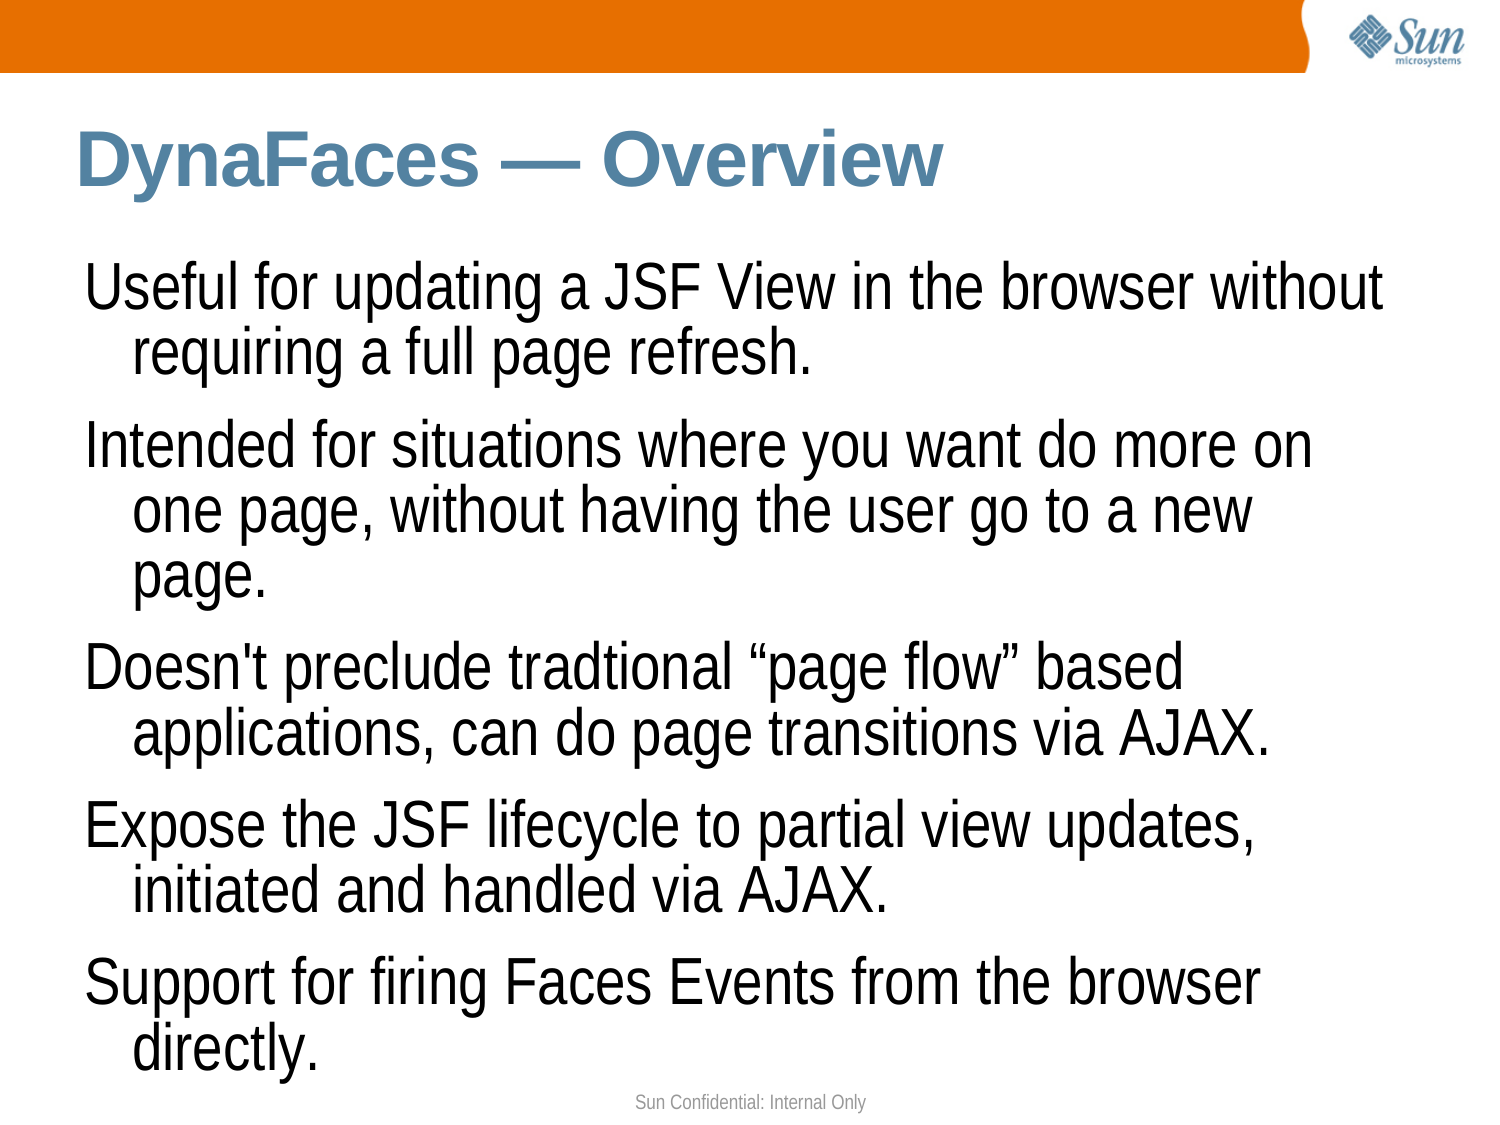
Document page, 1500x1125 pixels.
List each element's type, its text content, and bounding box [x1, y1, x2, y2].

title DynaFaces — Overview [75, 123, 1437, 227]
picture [0, 0, 1500, 73]
list Useful for updating a JSF View in the browser without requiring a full page refresh. Intended for situations where you want do more on one page, without having the user go to a new page. Doesn't preclude tradtional “page flow” based applications, can do page transitions via AJAX. Expose the JSF lifecycle to partial view updates, initiated and handled via AJAX. Support for firing Faces Events from the browser directly. [64, 257, 1402, 1097]
